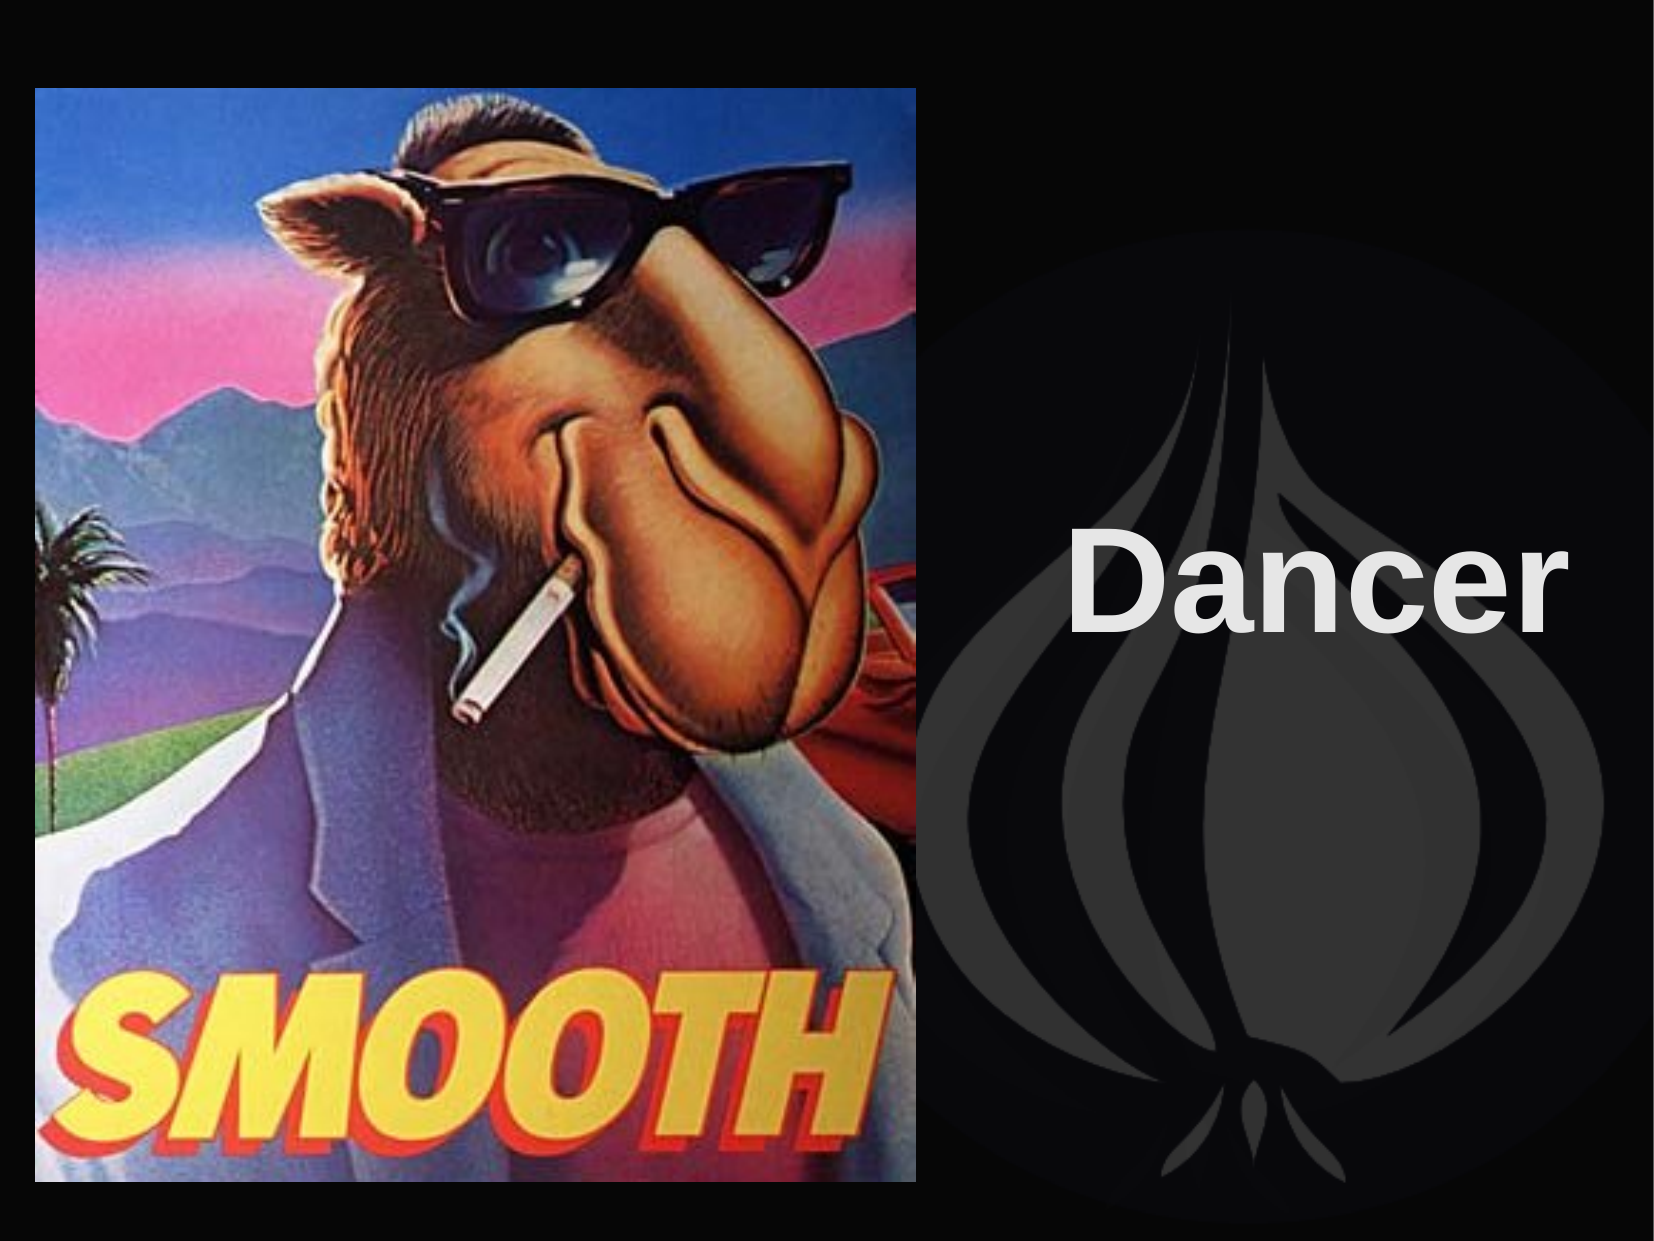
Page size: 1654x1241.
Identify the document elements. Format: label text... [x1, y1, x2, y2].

picture [0, 0, 1654, 1241]
subtitle Dancer [82, 59, 1571, 1102]
